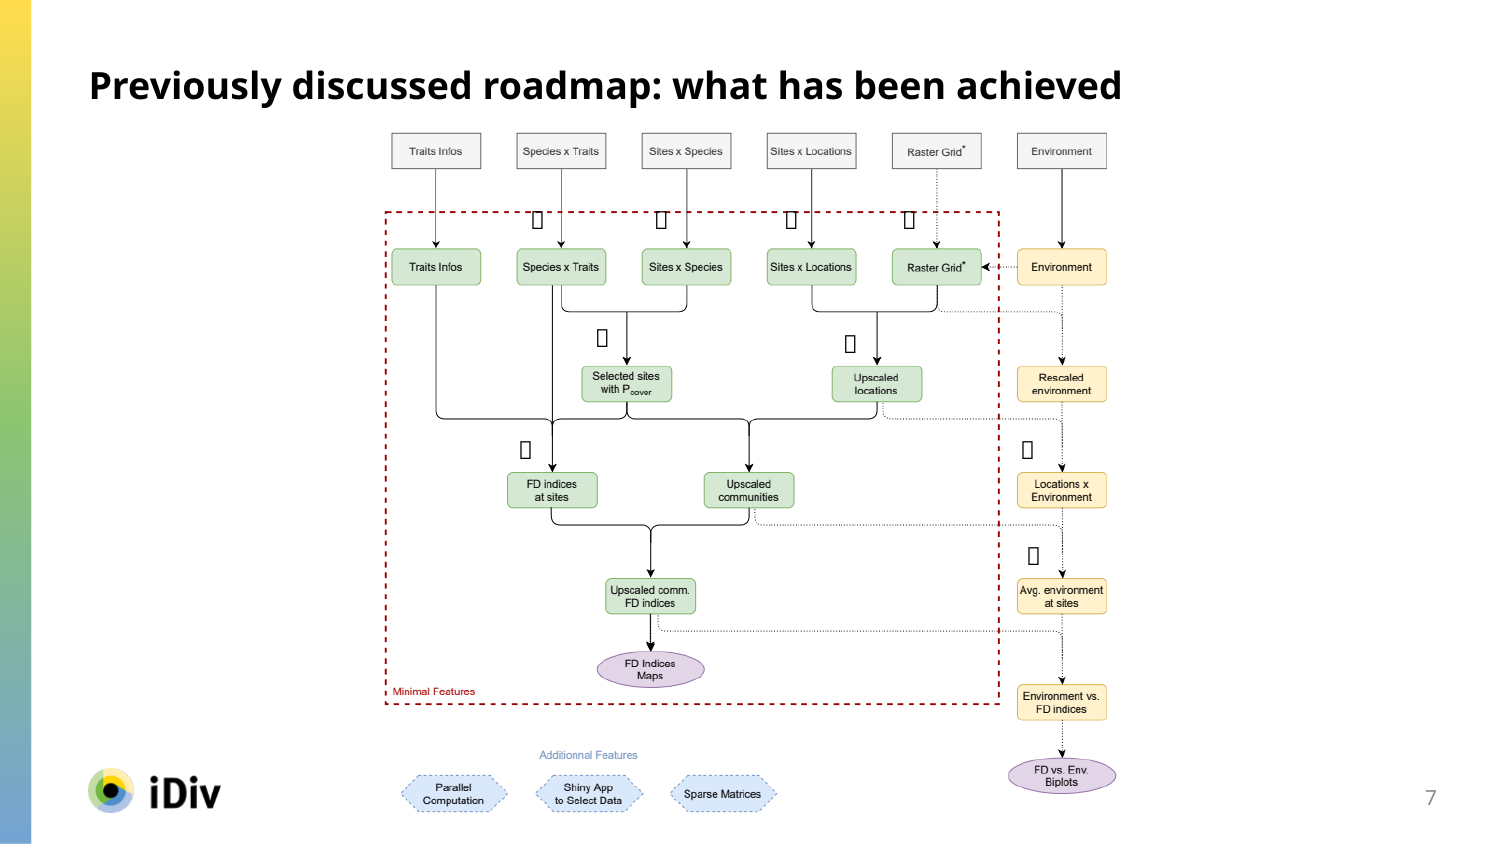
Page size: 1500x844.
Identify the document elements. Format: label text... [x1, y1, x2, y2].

text_box ✅ [572, 312, 632, 369]
text_box ✅ [507, 194, 567, 251]
text_box ✅ [1003, 531, 1063, 588]
text_box ✅ [631, 195, 691, 251]
text_box ✅ [998, 425, 1058, 481]
text_box ✅ [496, 425, 556, 481]
list Previously discussed roadmap: what has been achieved [88, 61, 1437, 157]
text_box ✅ [879, 195, 939, 251]
text_box ✅ [820, 319, 880, 375]
slide_number 7 [1240, 767, 1437, 813]
text_box ✅ [761, 195, 821, 251]
picture [0, 0, 1500, 844]
